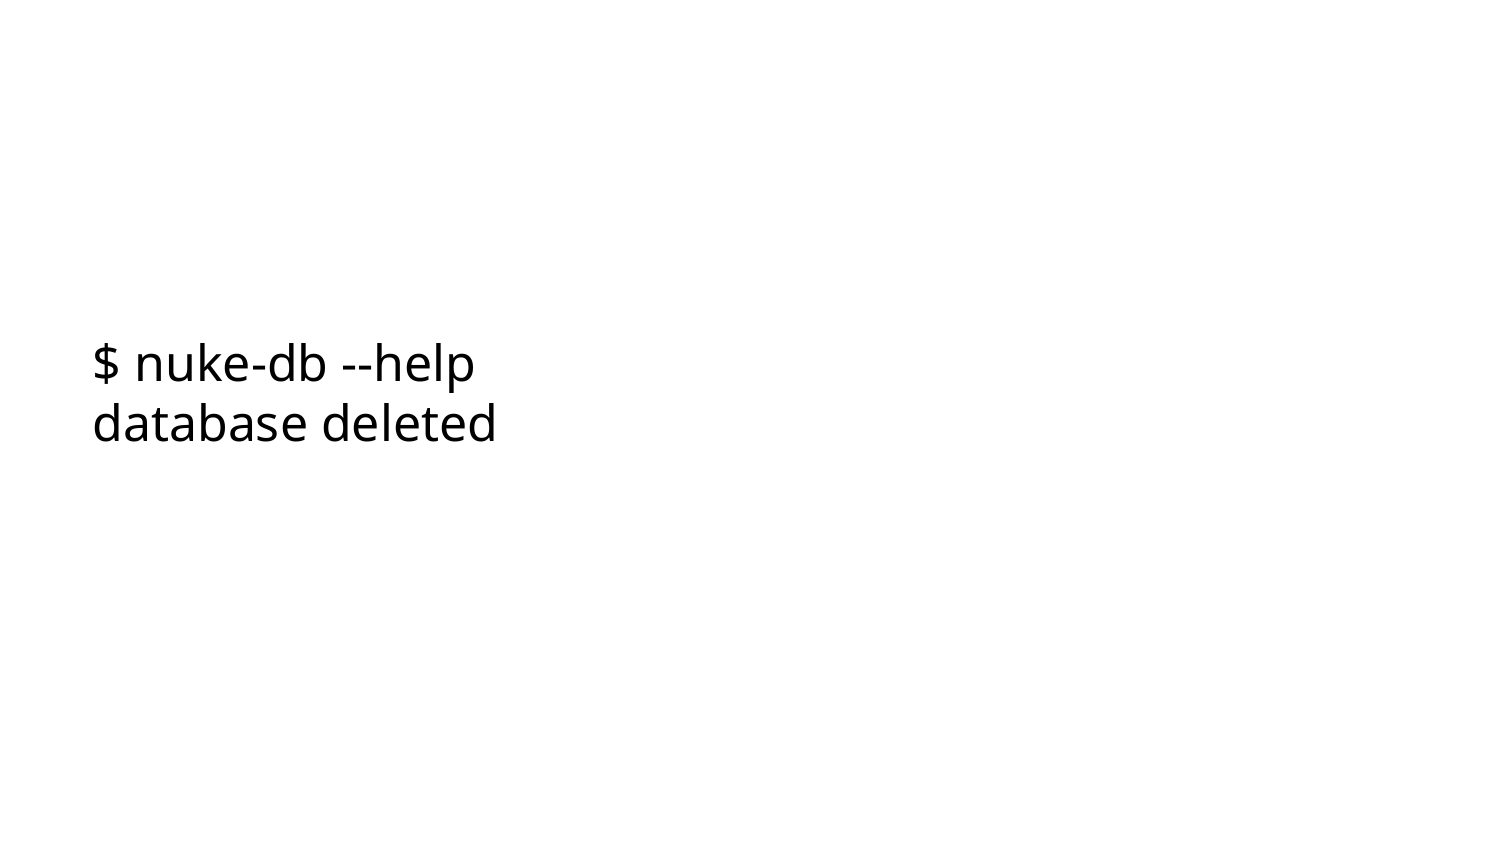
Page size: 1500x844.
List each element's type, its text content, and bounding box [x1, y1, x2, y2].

title $ nuke-db --help database deleted [77, 44, 1423, 799]
